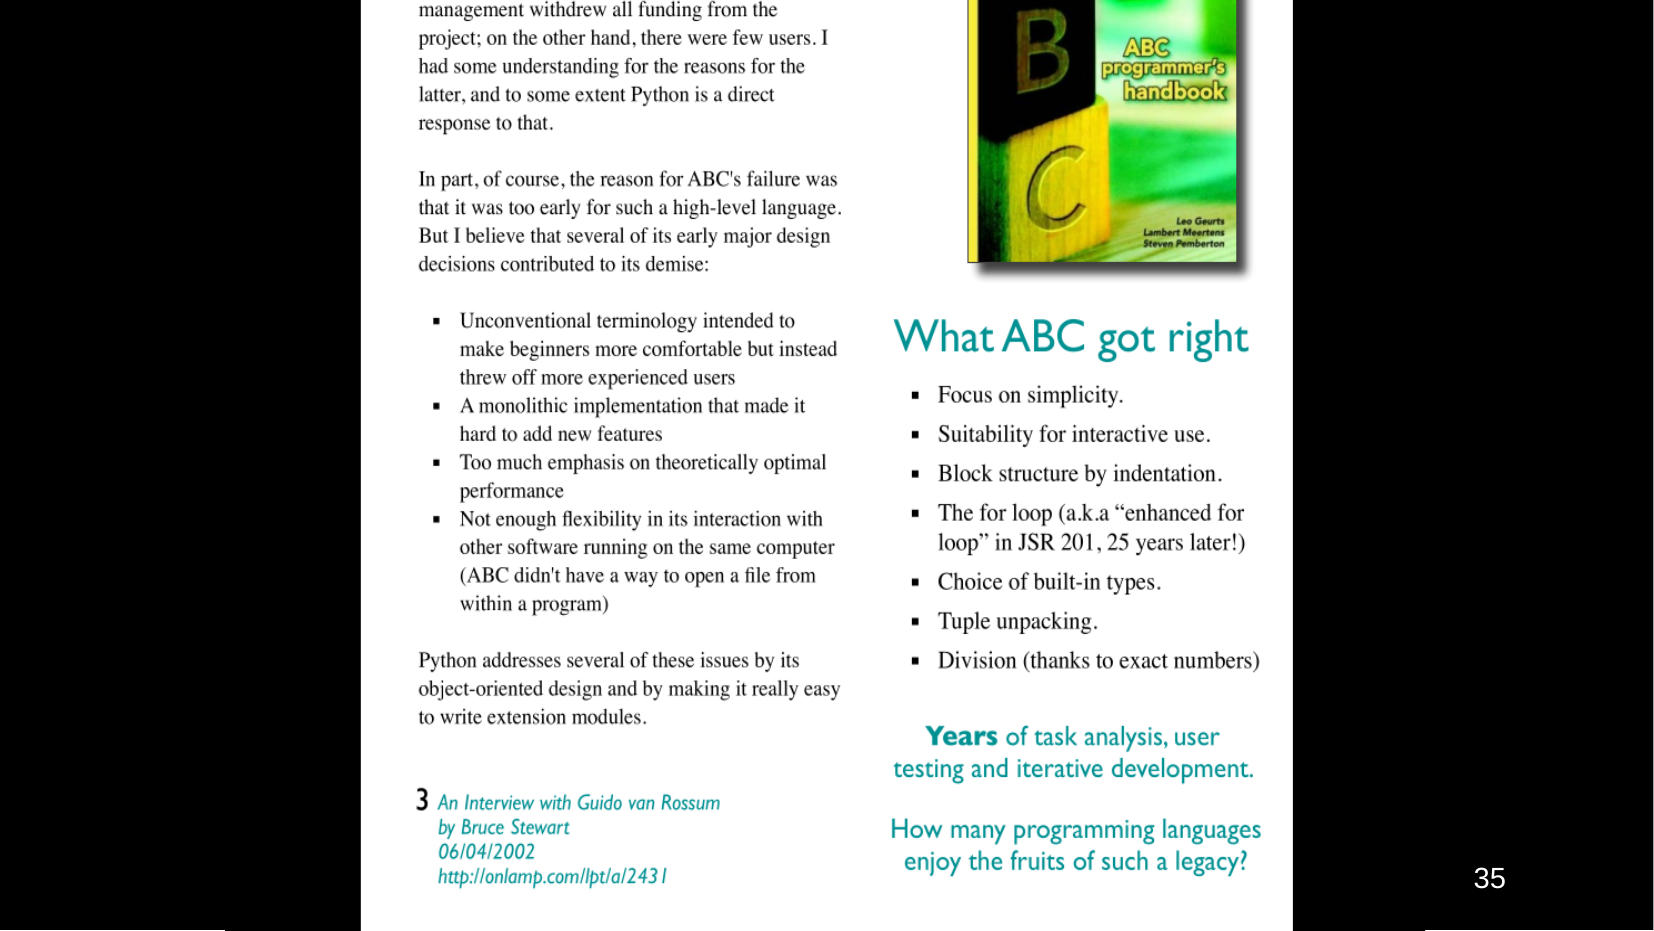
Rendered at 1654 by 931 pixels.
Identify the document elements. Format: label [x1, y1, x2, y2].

picture [225, 0, 1426, 931]
